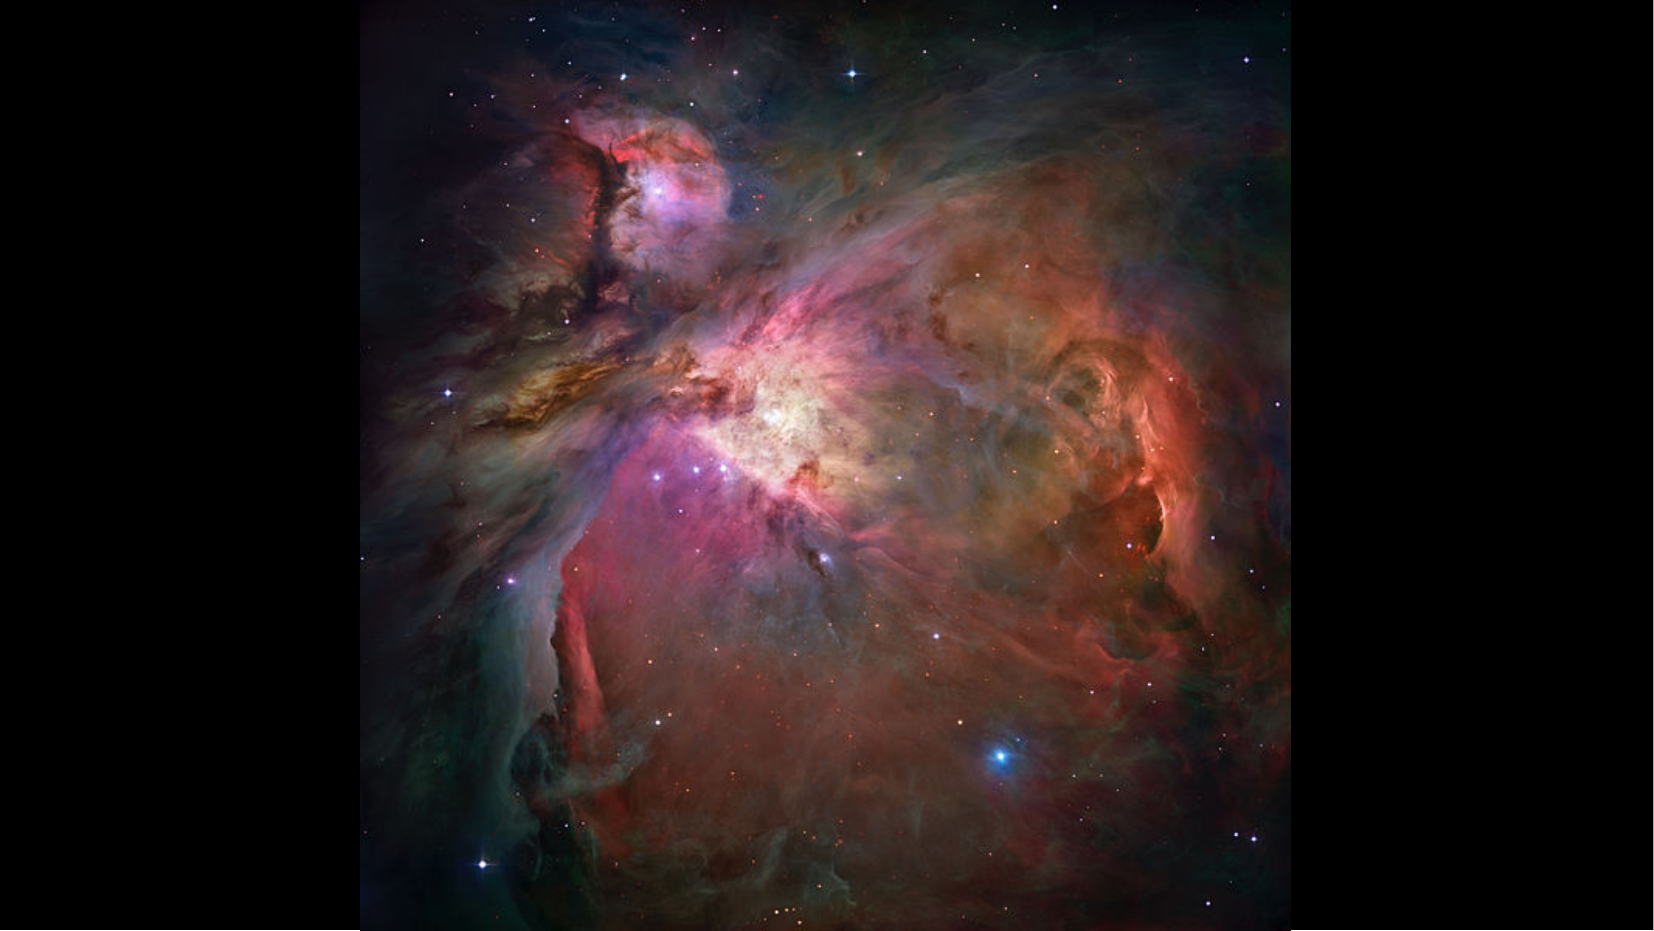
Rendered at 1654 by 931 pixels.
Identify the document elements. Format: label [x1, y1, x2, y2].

picture [360, 0, 1291, 931]
